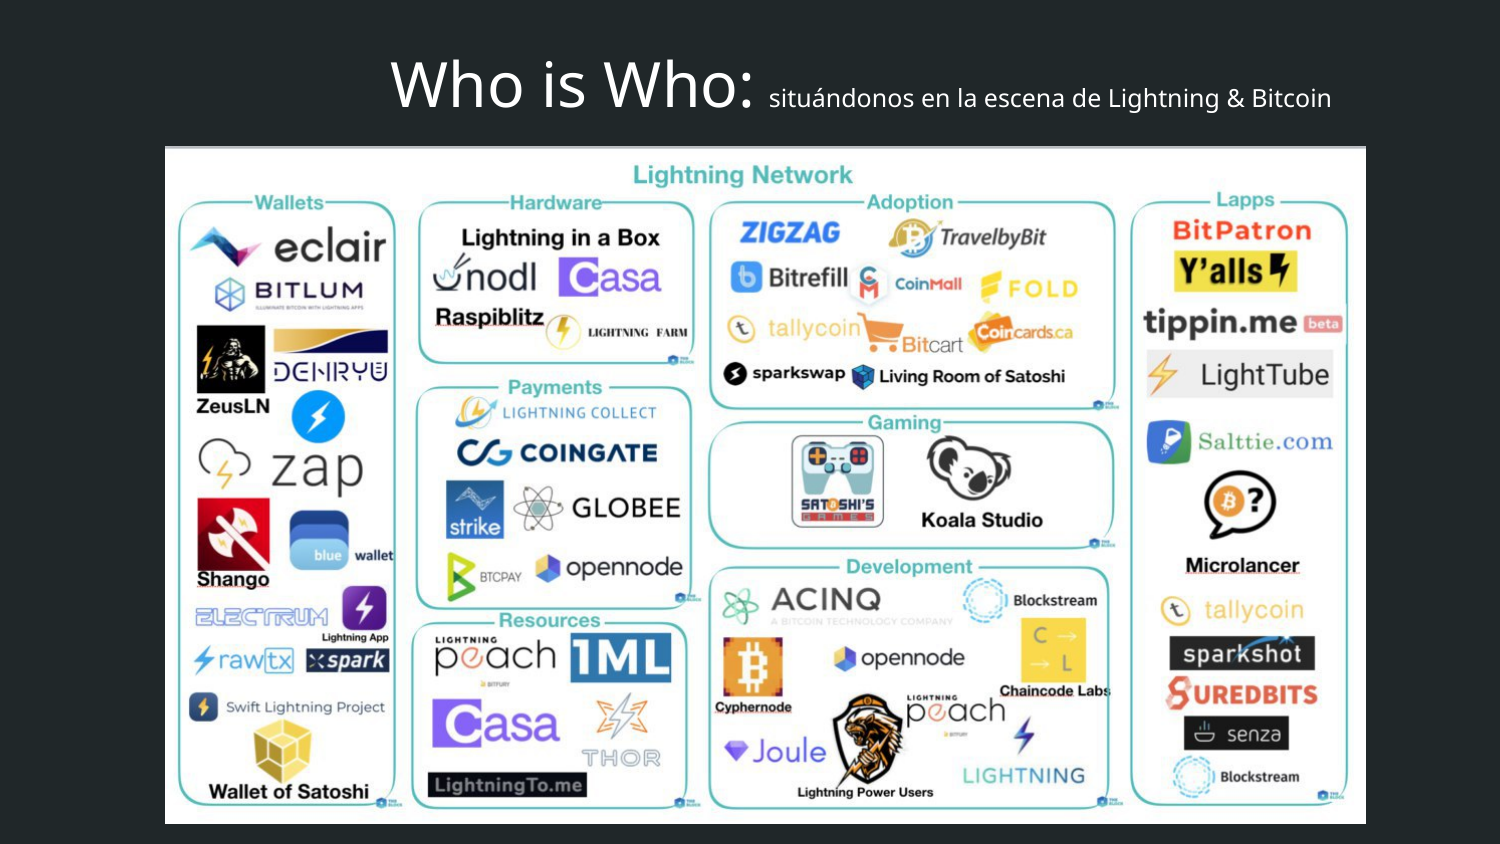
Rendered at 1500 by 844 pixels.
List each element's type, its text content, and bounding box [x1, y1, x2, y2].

text_box Who is Who: situándonos en la escena de Lightning & Bitcoin [375, 30, 1356, 146]
picture [165, 146, 1366, 824]
